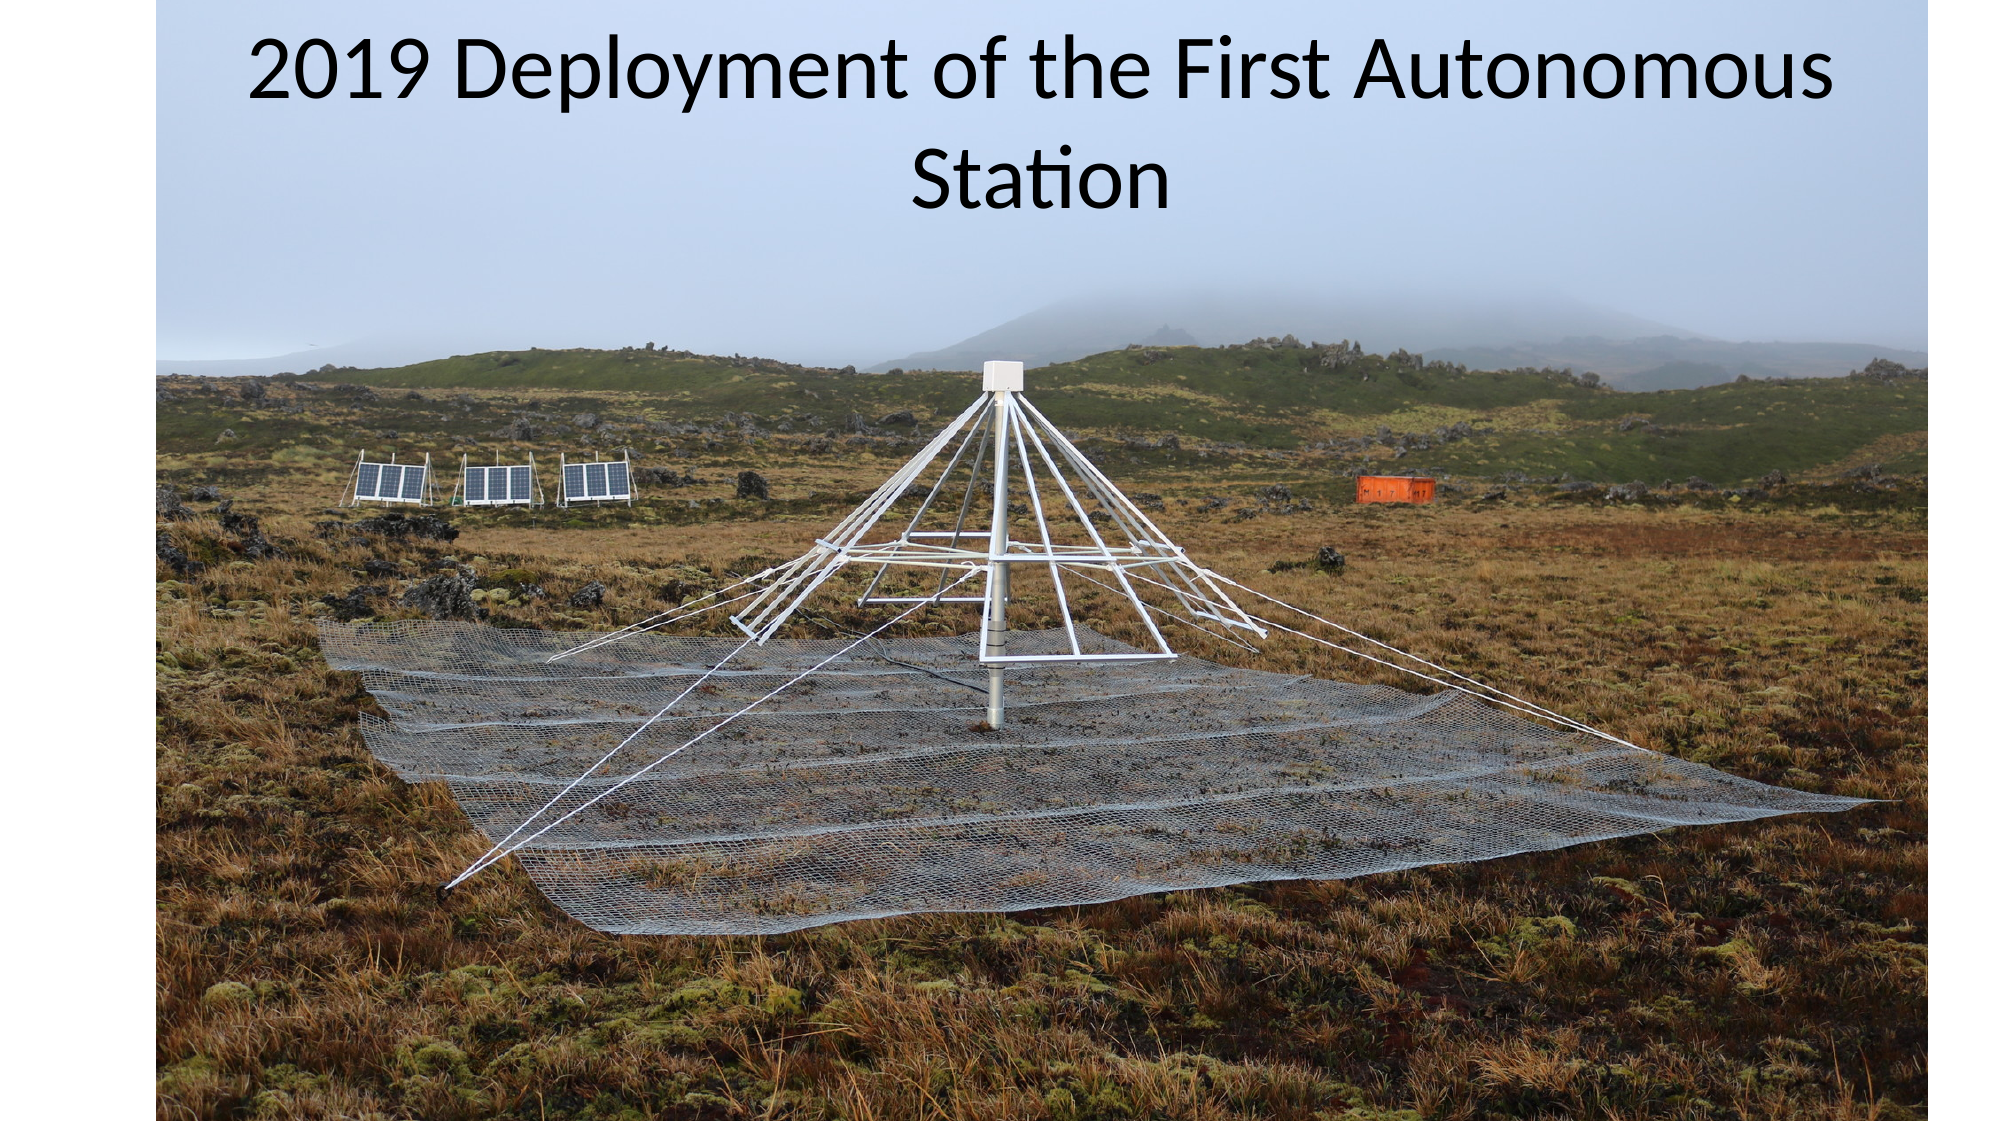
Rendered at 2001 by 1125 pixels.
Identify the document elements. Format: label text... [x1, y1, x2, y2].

text_box 2019 Deployment of the First Autonomous Station [156, 0, 1928, 235]
picture [156, 235, 1928, 1121]
